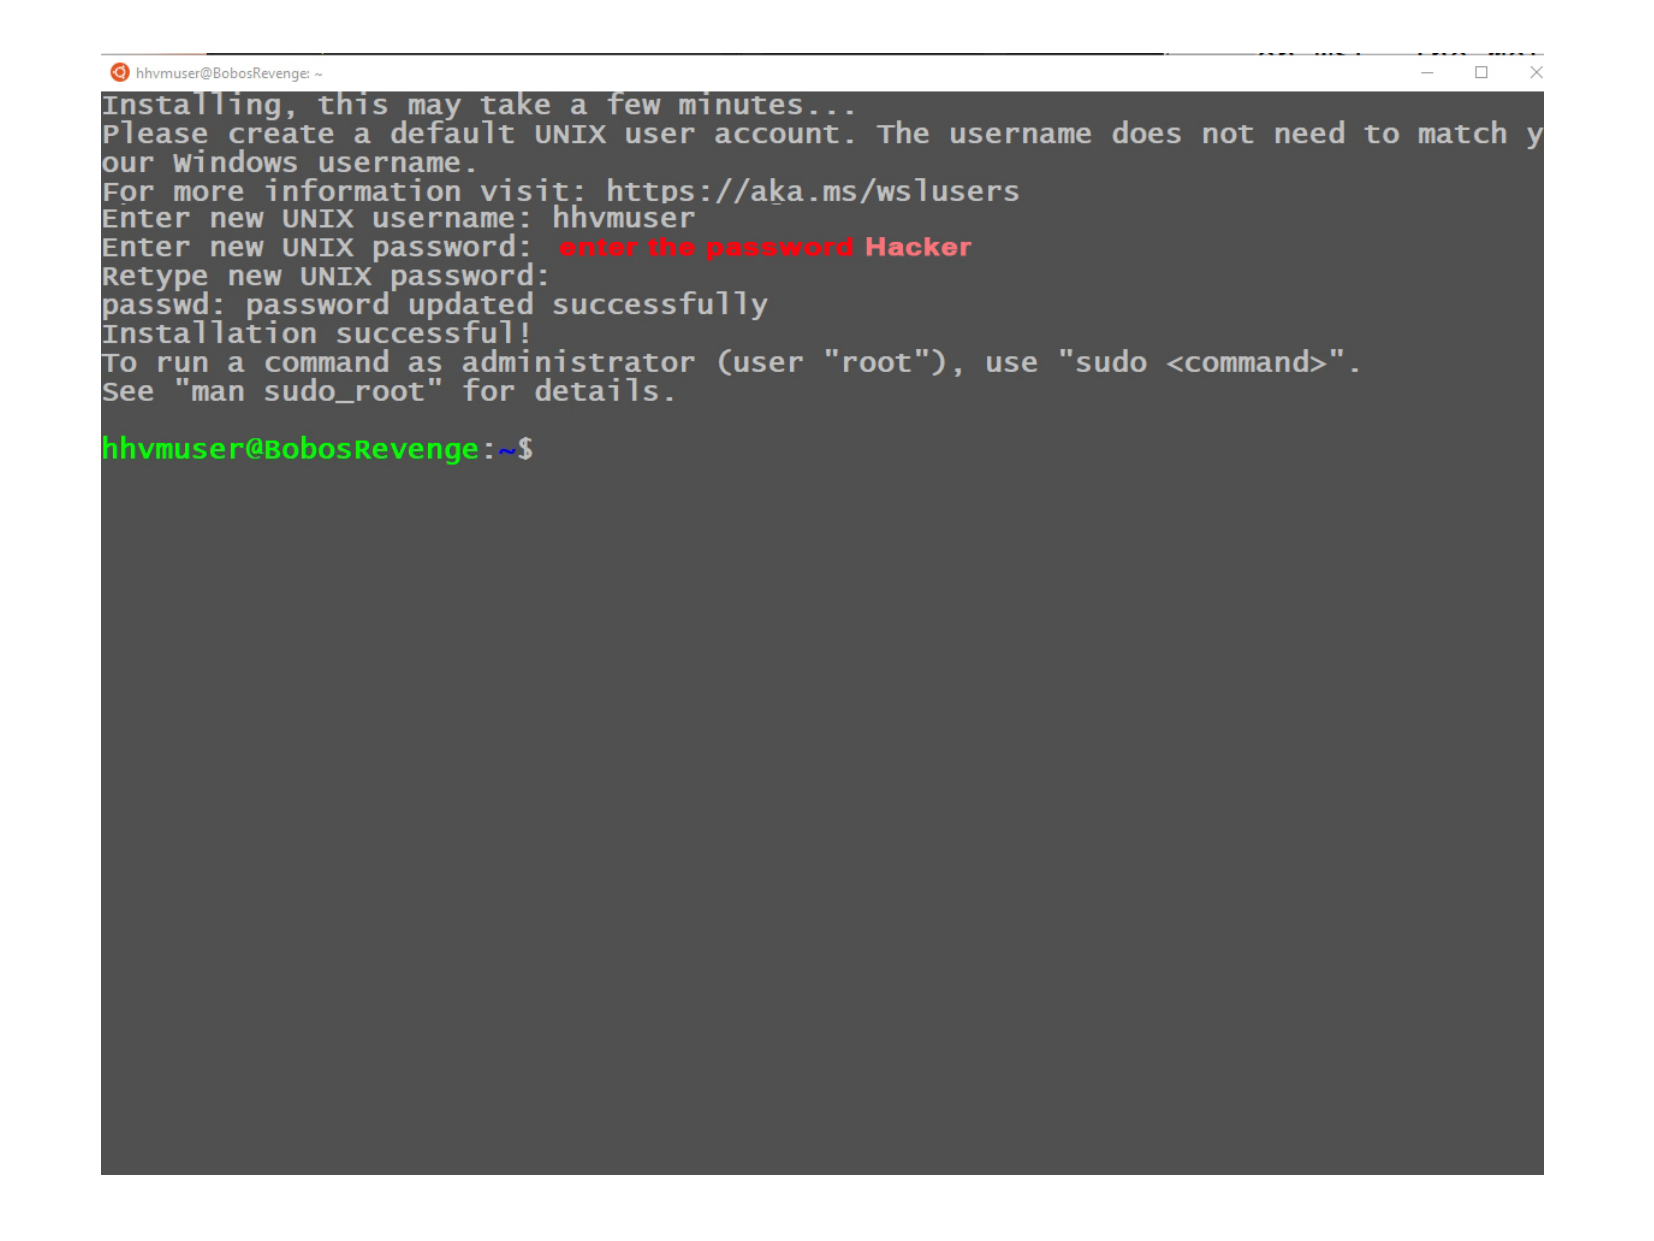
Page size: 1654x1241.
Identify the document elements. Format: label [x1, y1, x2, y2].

picture [101, 53, 1544, 1175]
